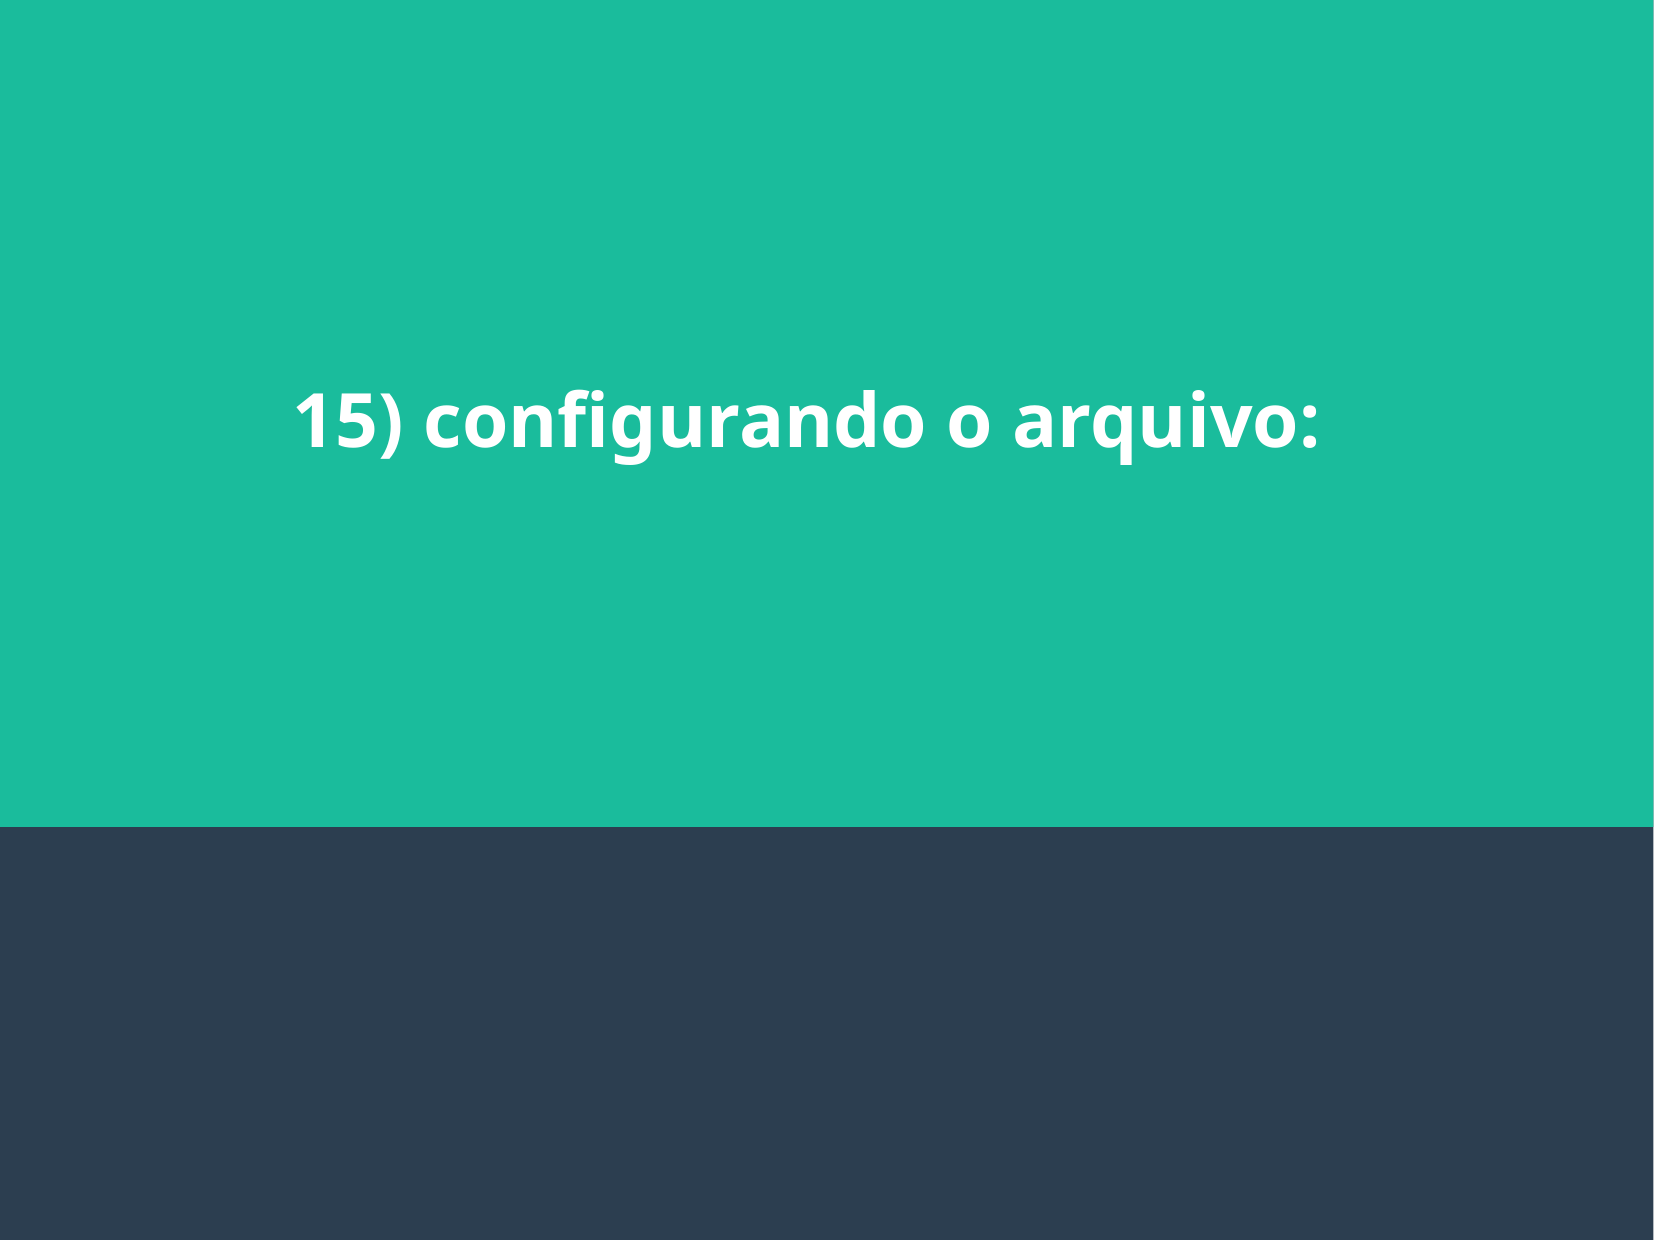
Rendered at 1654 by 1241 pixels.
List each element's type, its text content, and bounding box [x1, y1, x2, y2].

title 15) configurando o arquivo: [39, 313, 1576, 471]
